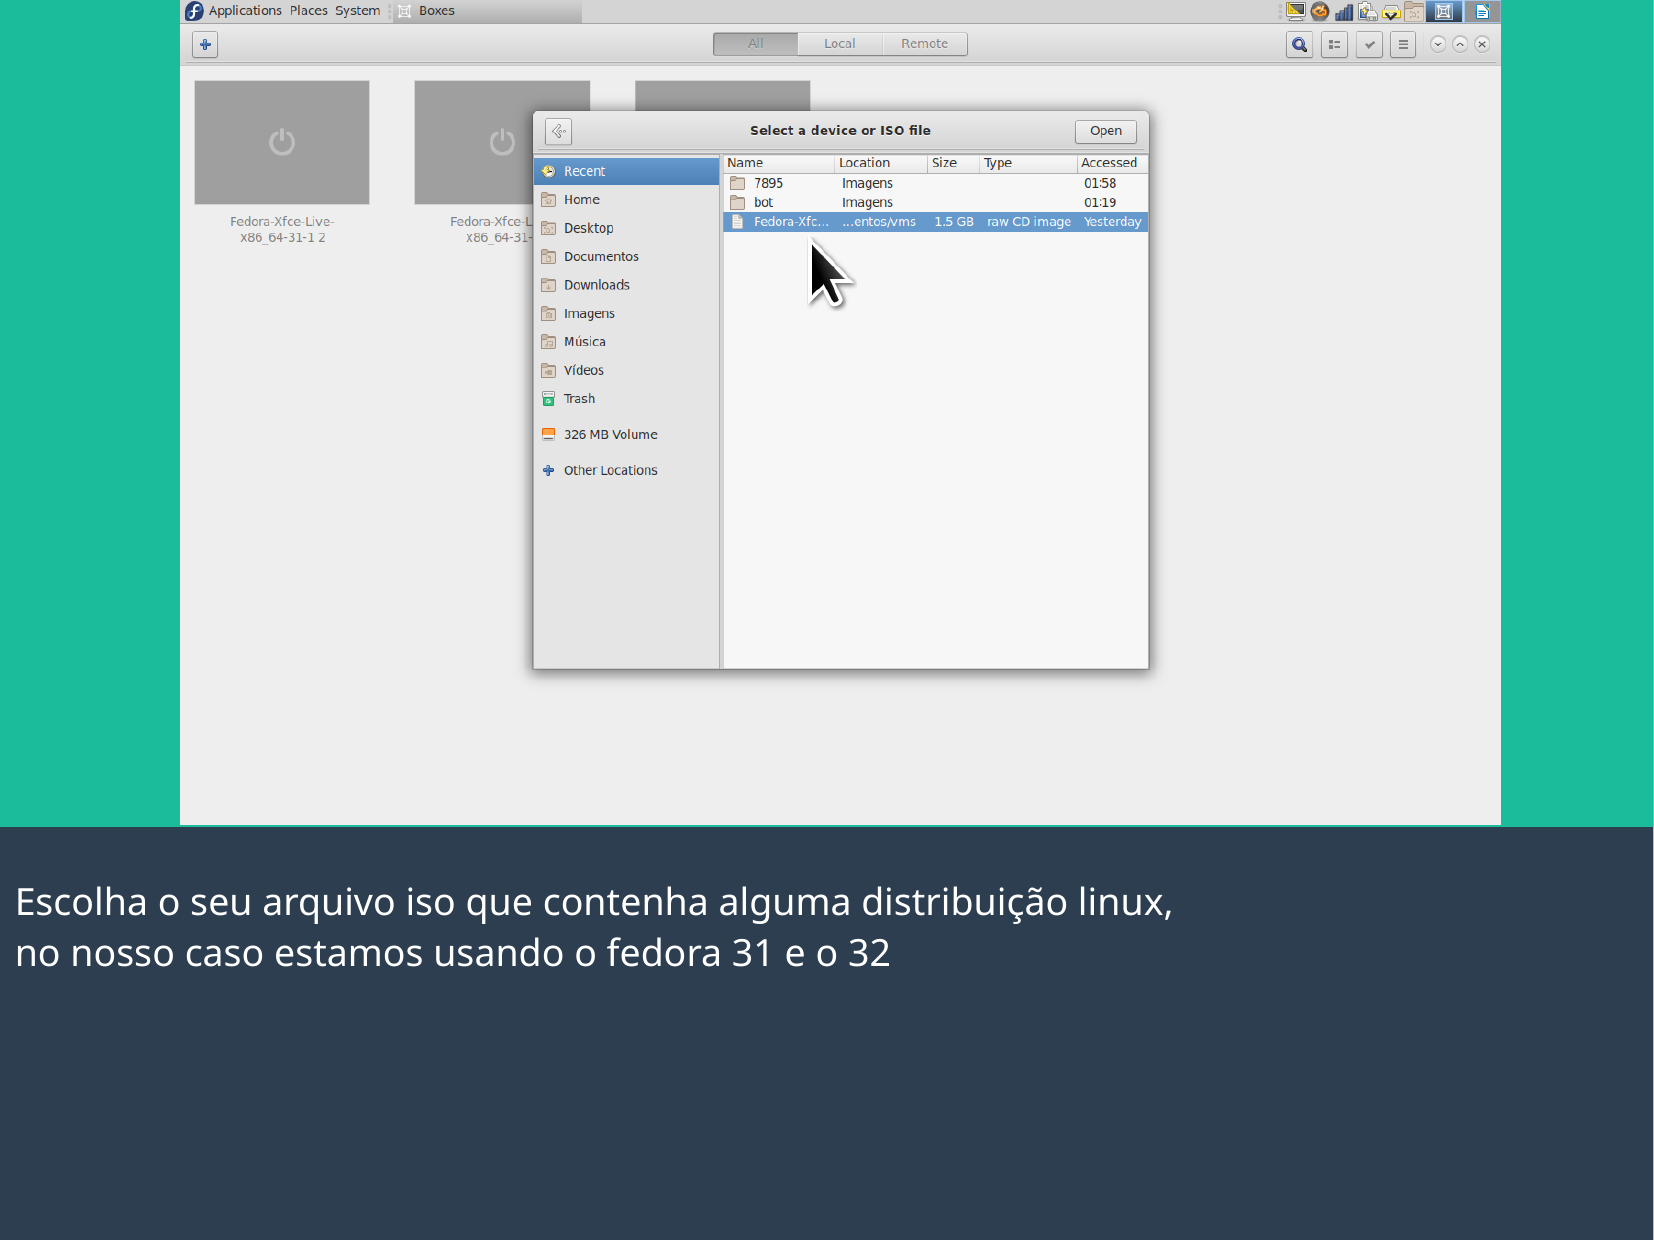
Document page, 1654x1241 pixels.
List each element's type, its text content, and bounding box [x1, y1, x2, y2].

text_box Escolha o seu arquivo iso que contenha alguma distribuição linux, no nosso caso estamos usando o fedora 31 e o 32 [0, 868, 1516, 971]
picture [180, 0, 1501, 826]
